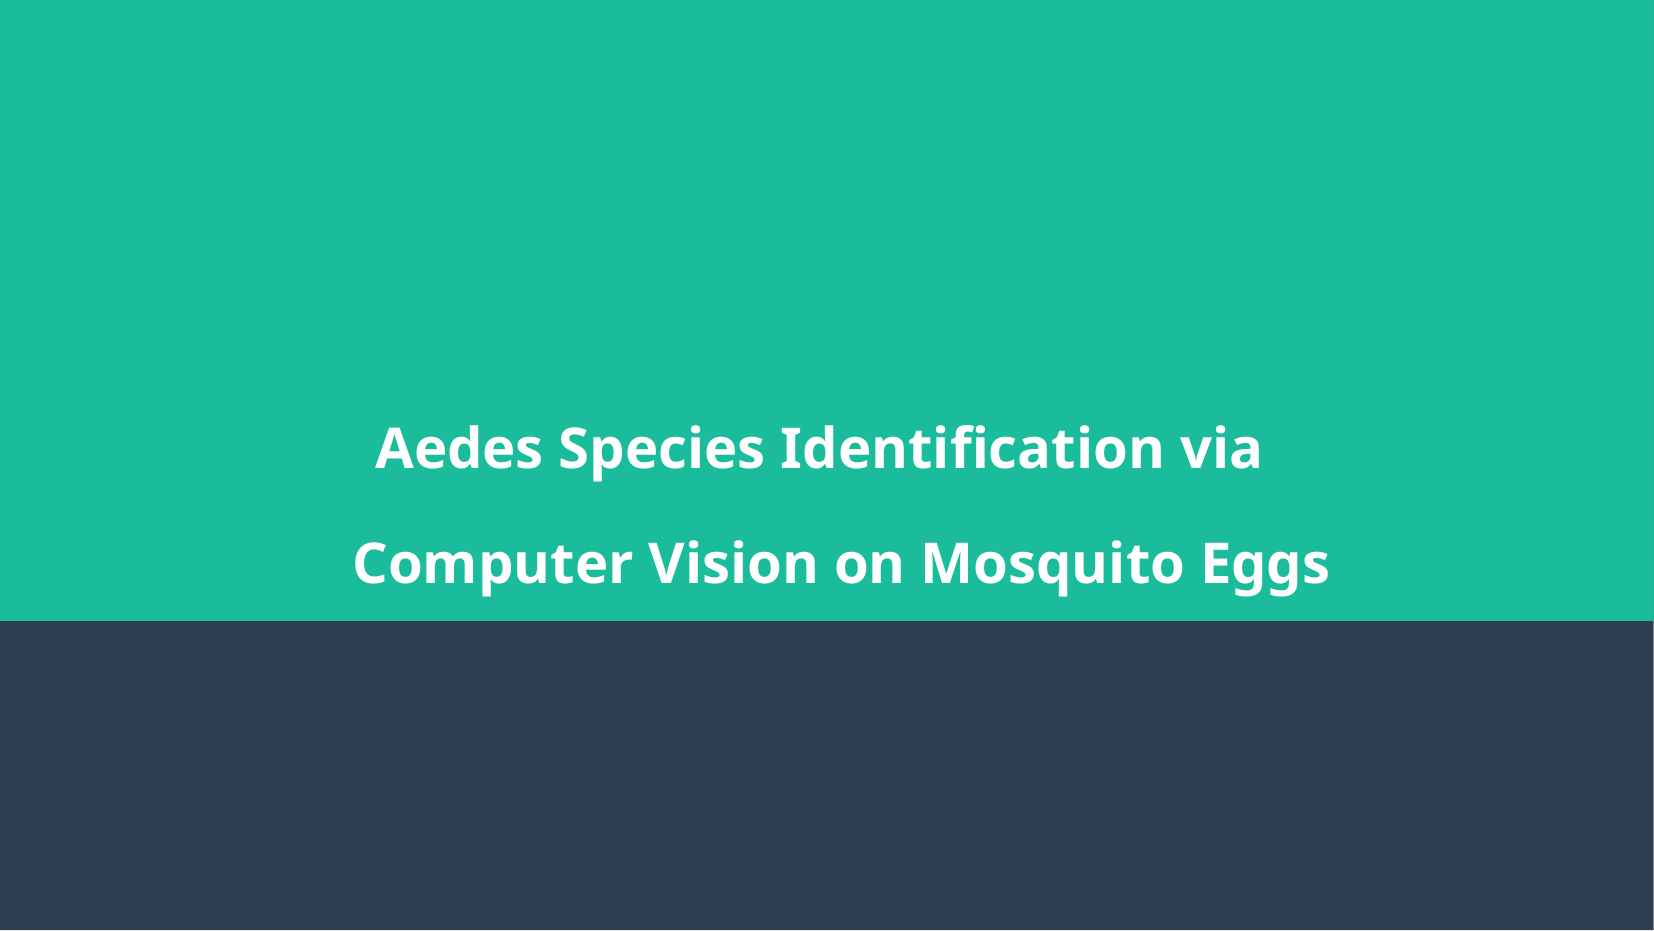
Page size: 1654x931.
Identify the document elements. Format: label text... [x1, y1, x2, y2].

title Aedes Species Identification via Computer Vision on Mosquito Eggs [59, 369, 1595, 601]
